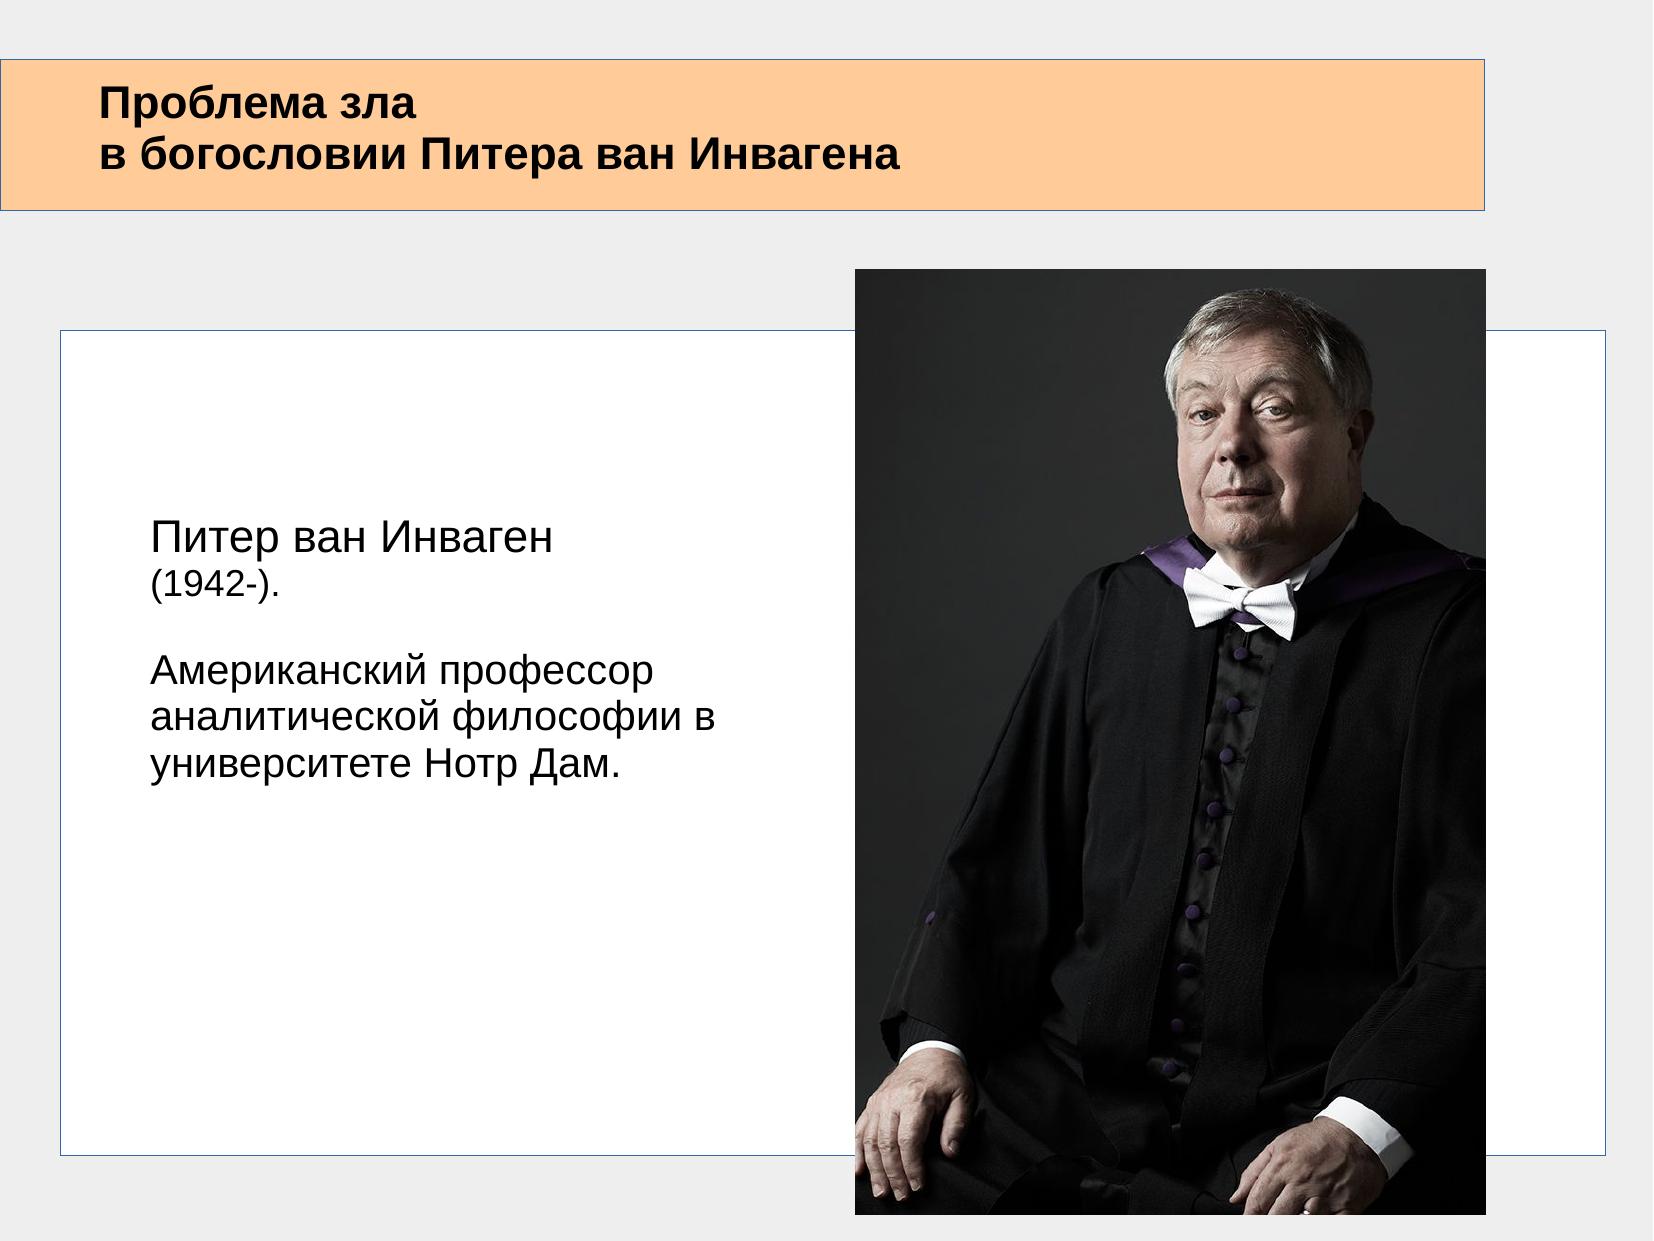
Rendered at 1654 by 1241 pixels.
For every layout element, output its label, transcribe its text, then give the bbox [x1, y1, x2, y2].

picture [855, 269, 1486, 1215]
text_box [1486, 330, 1606, 1156]
text_box [60, 330, 855, 1156]
subtitle Питер ван Инваген (1942-). Американский профессор аналитической философии в университете Нотр Дам. [150, 459, 721, 886]
text_box Проблема зла в богословии Питера ван Инвагена [0, 59, 1485, 211]
